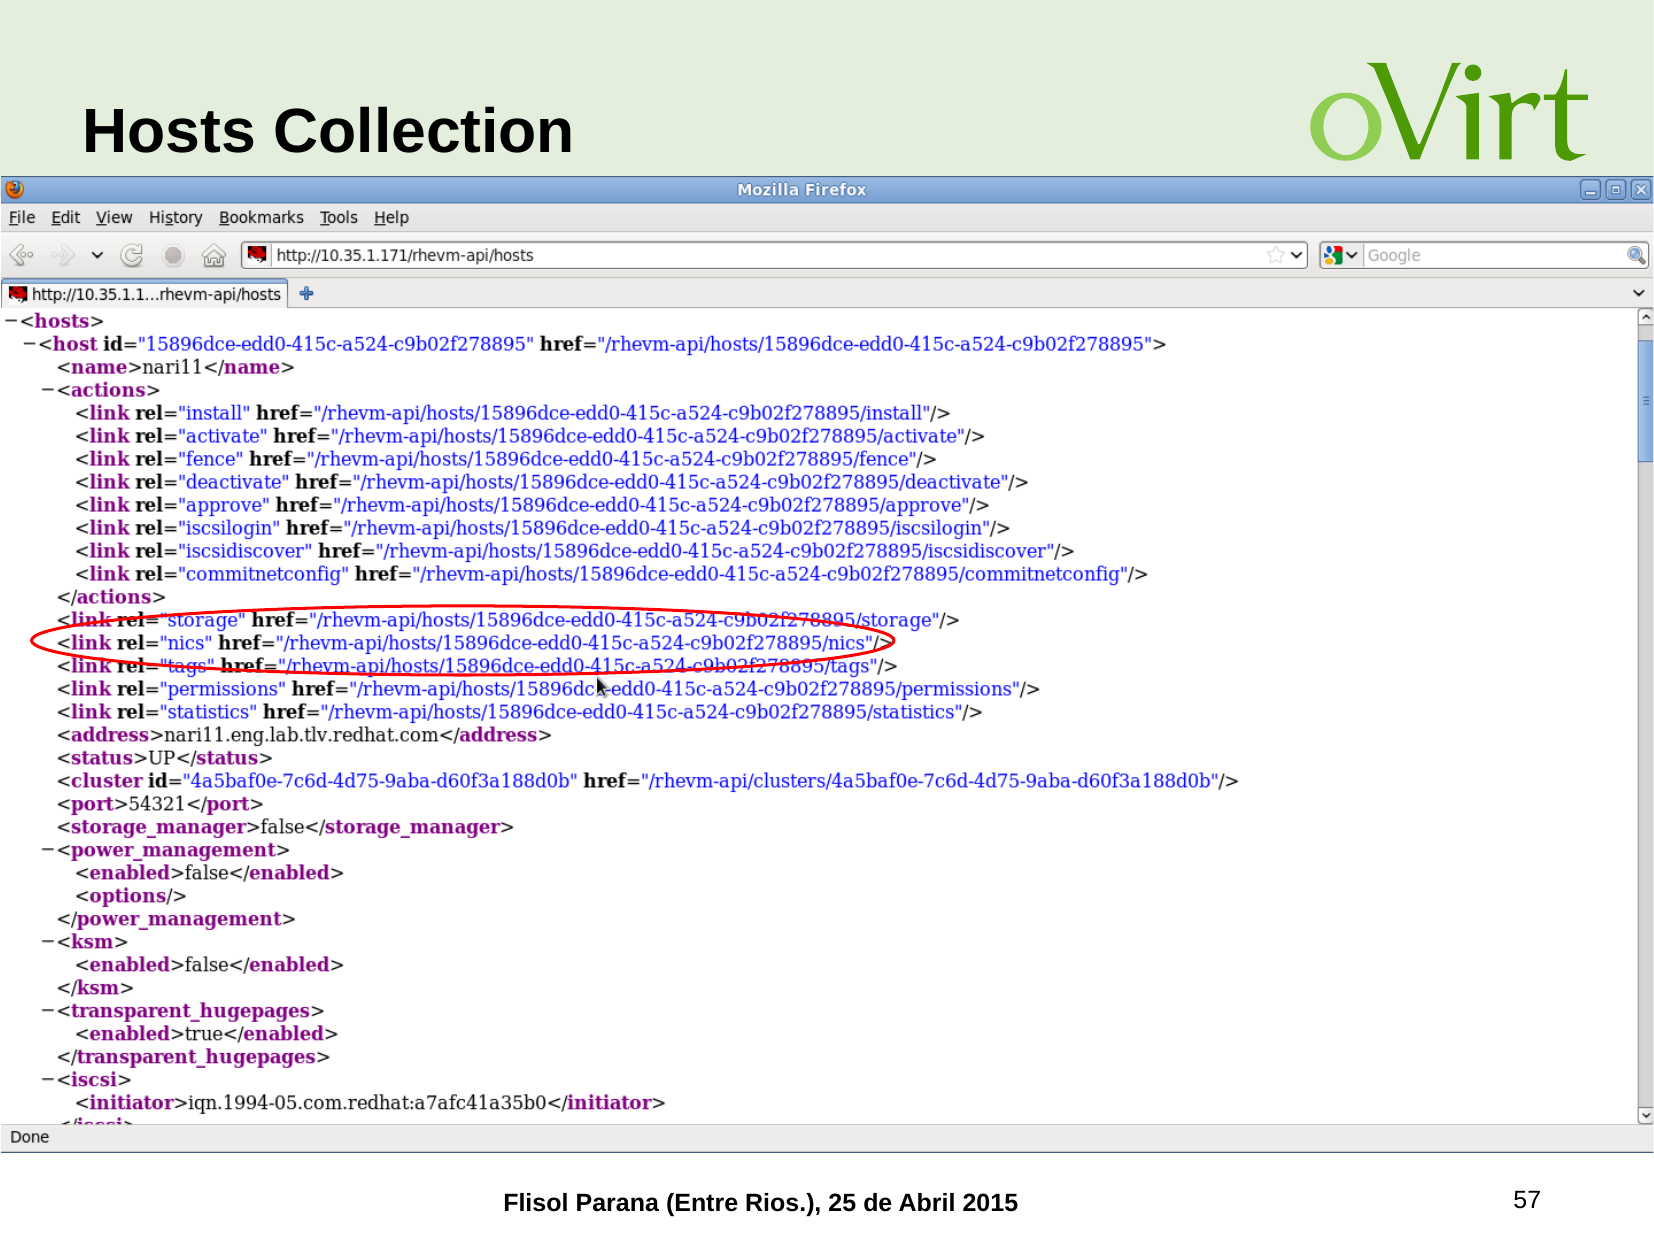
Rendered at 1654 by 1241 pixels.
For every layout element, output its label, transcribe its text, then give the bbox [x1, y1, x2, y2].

title Hosts Collection [82, 37, 1571, 176]
picture [1, 176, 1654, 1153]
